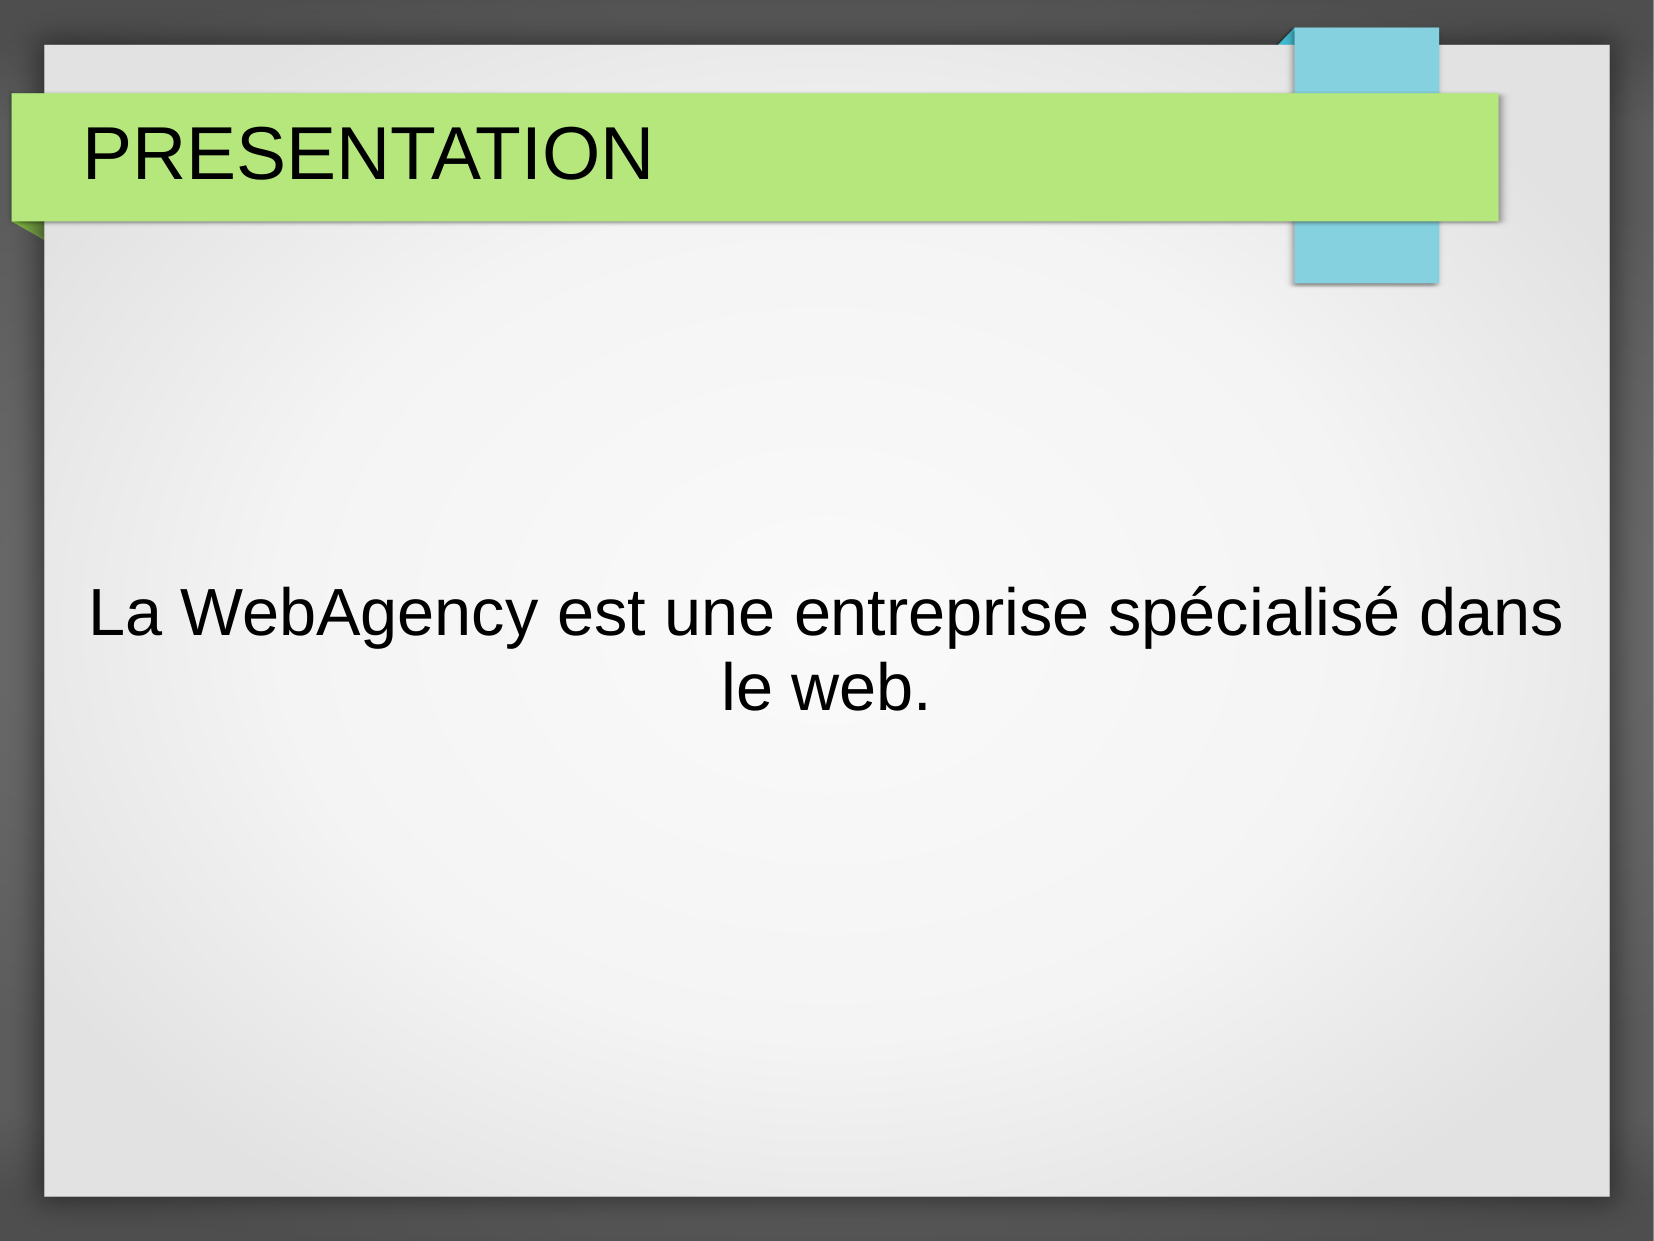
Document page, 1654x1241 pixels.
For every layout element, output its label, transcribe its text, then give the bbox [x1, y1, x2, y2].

subtitle La WebAgency est une entreprise spécialisé dans le web. [82, 290, 1571, 1010]
picture [0, 0, 1654, 1241]
title PRESENTATION [82, 94, 1264, 213]
